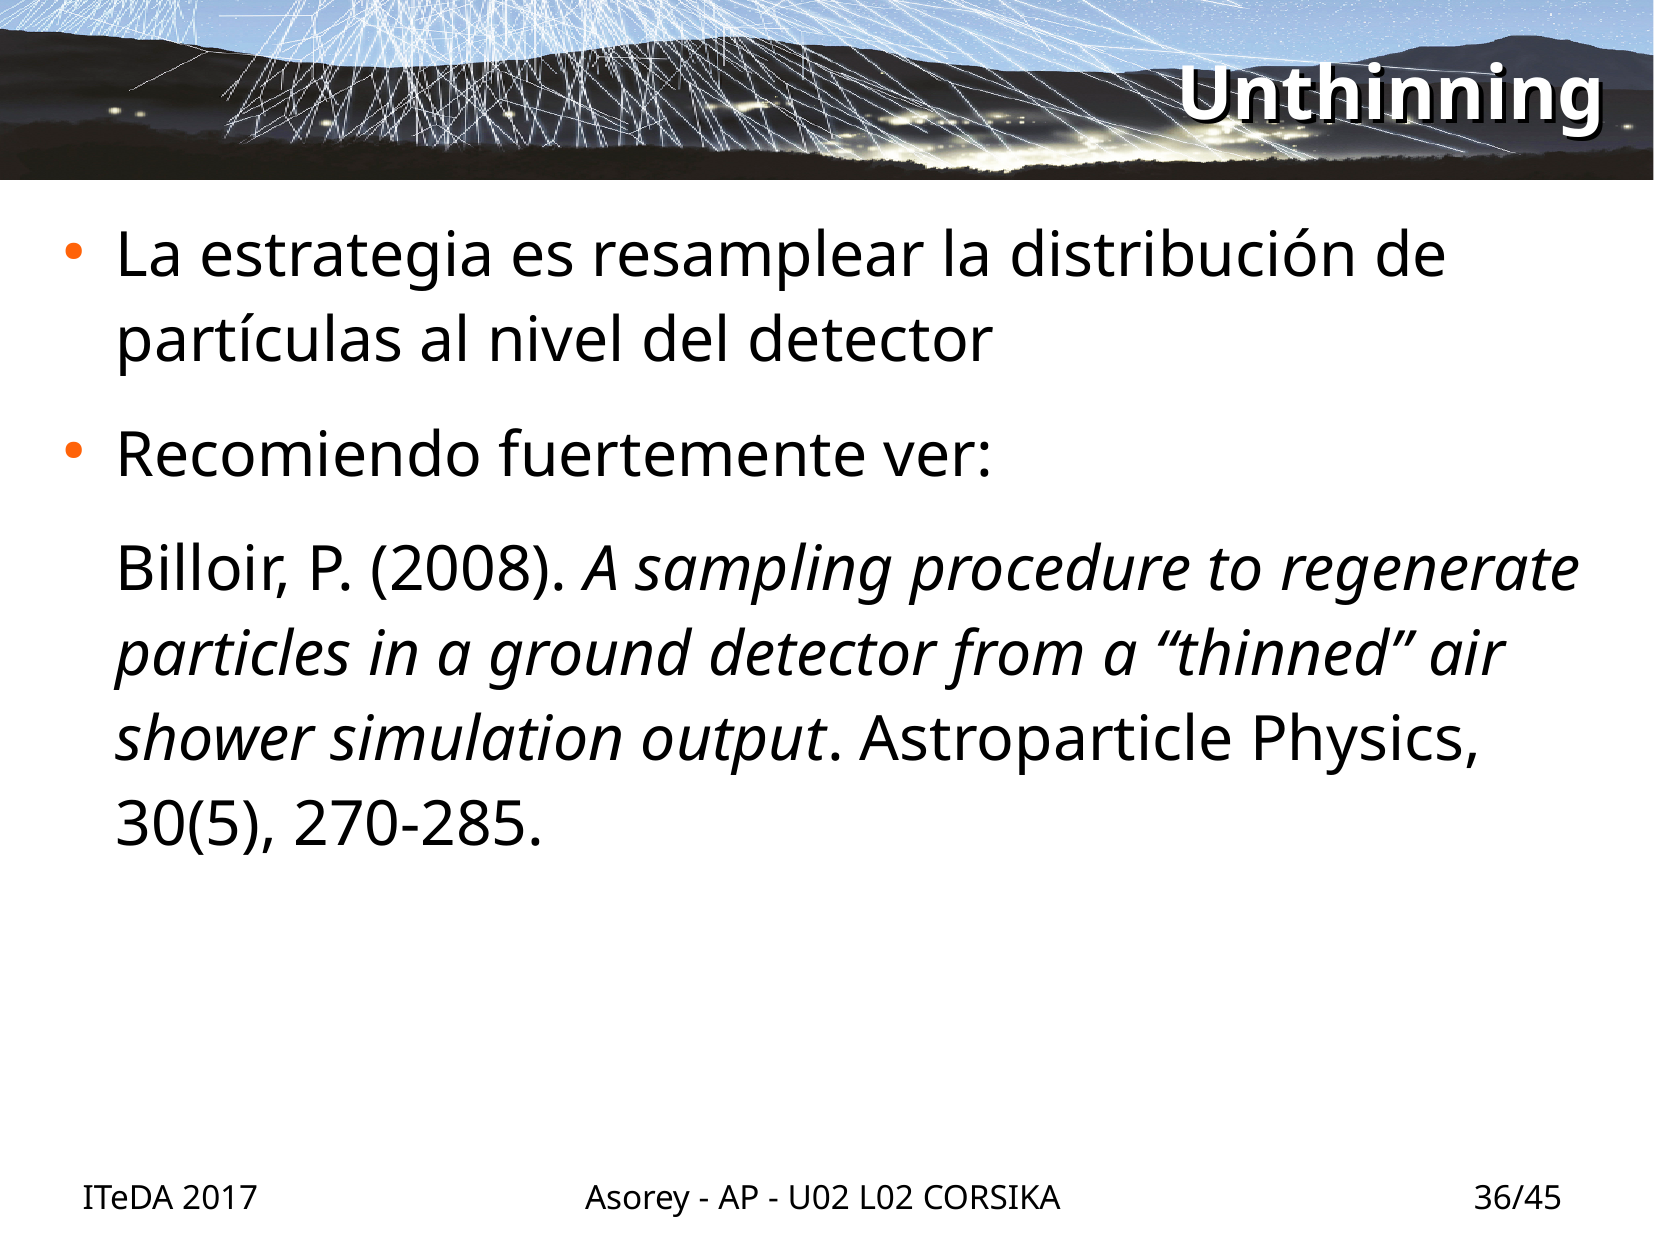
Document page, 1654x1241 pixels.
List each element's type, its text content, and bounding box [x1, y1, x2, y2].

picture [0, 0, 1654, 180]
title Unthinning [45, 15, 1606, 166]
list La estrategia es resamplear la distribución de partículas al nivel del detector Recomiendo fuertemente ver: Billoir, P. (2008). A sampling procedure to regenerate particles in a ground detector from a “thinned” air shower simulation output. Astroparticle Physics, 30(5), 270-285. [45, 210, 1606, 1156]
